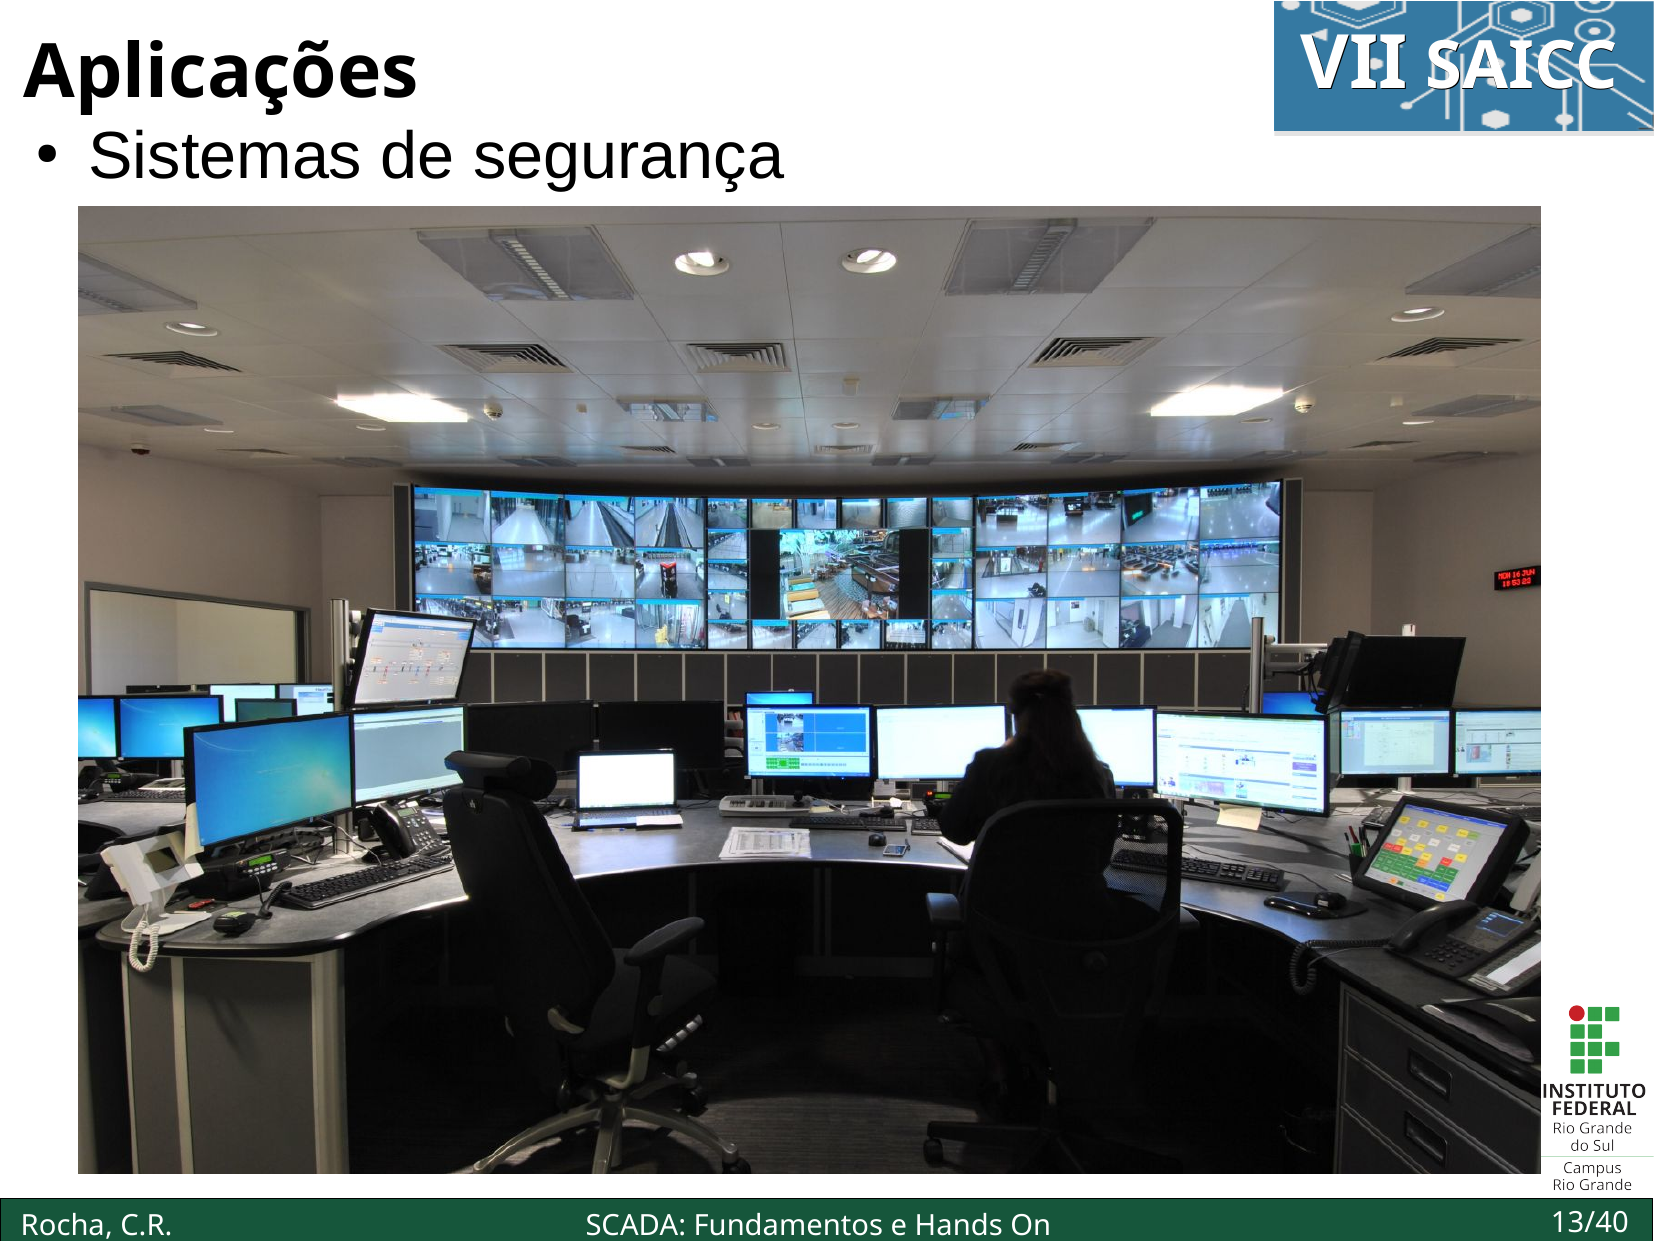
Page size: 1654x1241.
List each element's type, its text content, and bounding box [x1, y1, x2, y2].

list Sistemas de segurança [17, 118, 1625, 1152]
title Aplicações [23, 23, 1247, 113]
picture [1274, 1, 1654, 131]
picture [78, 206, 1654, 1194]
